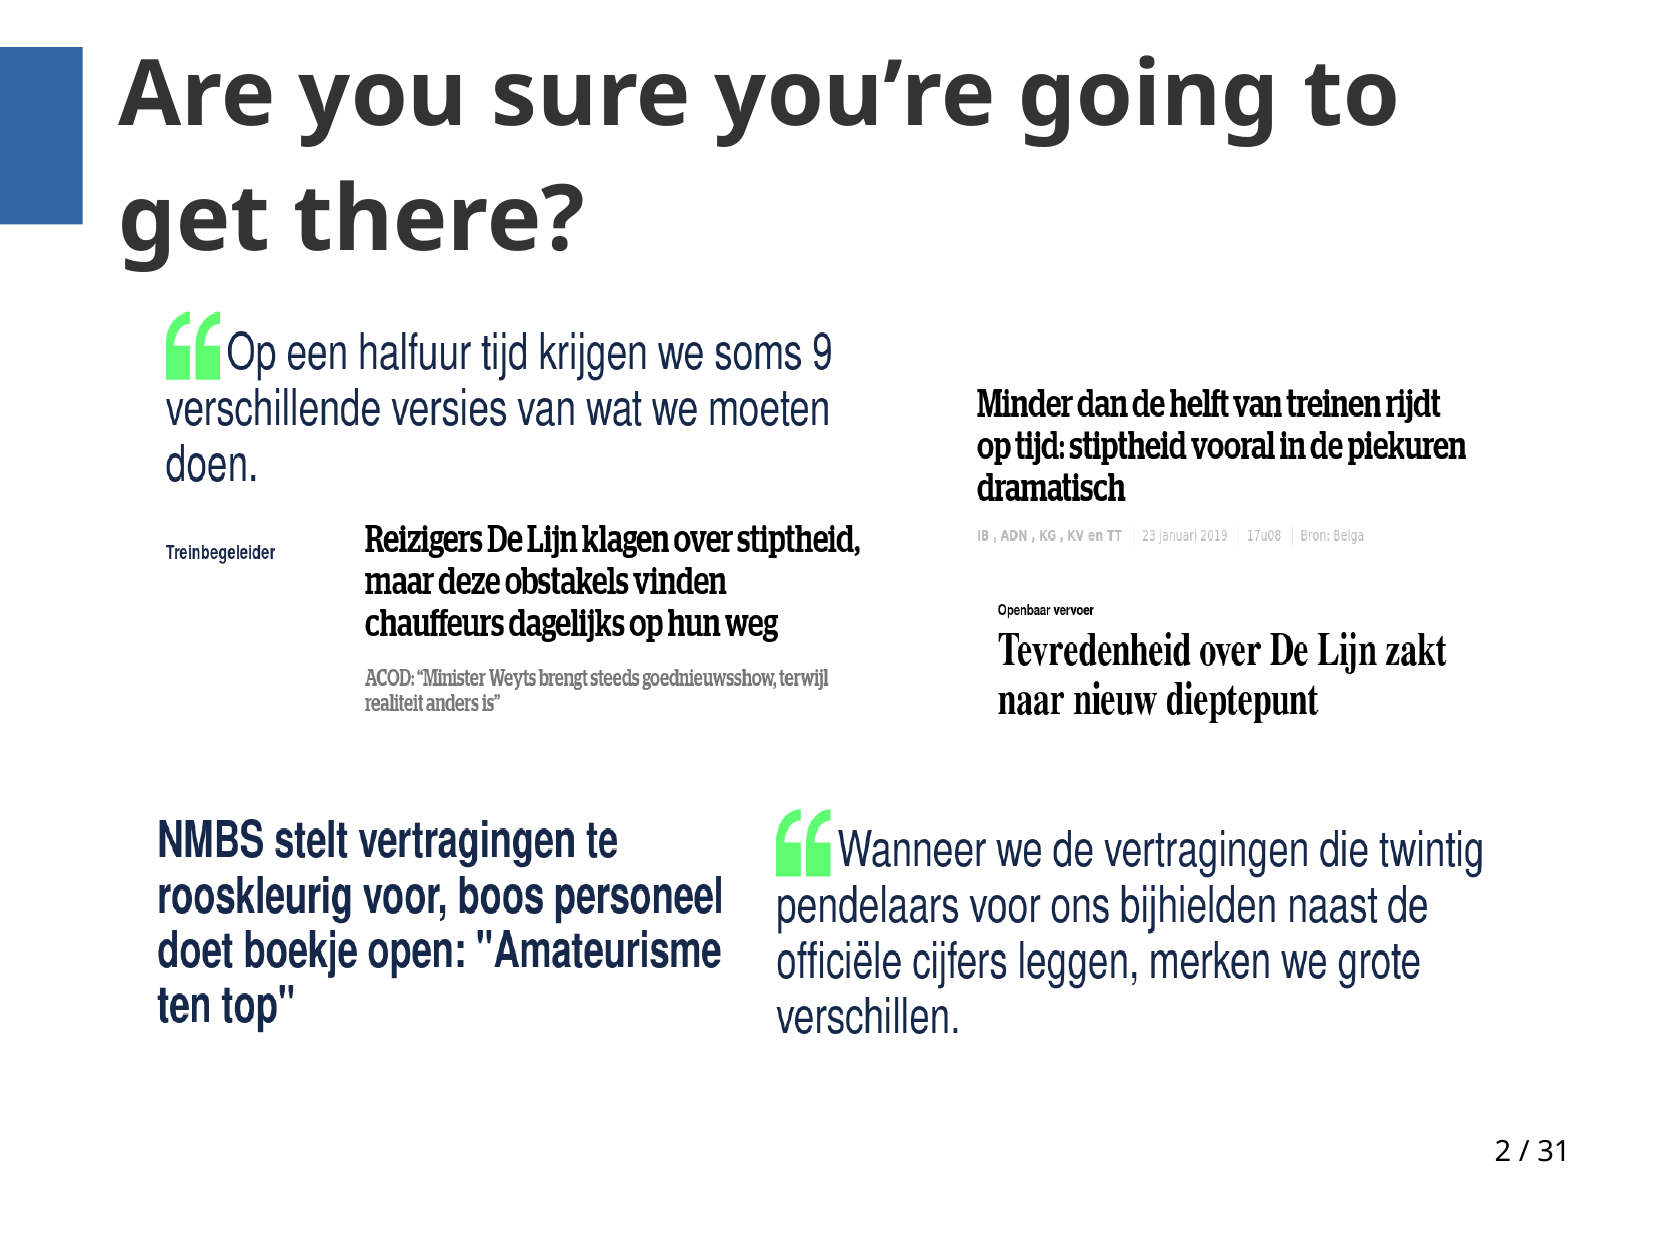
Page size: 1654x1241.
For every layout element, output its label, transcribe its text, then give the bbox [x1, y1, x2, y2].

picture [79, 300, 1546, 1118]
title Are you sure you’re going to get there? [118, 45, 1571, 260]
